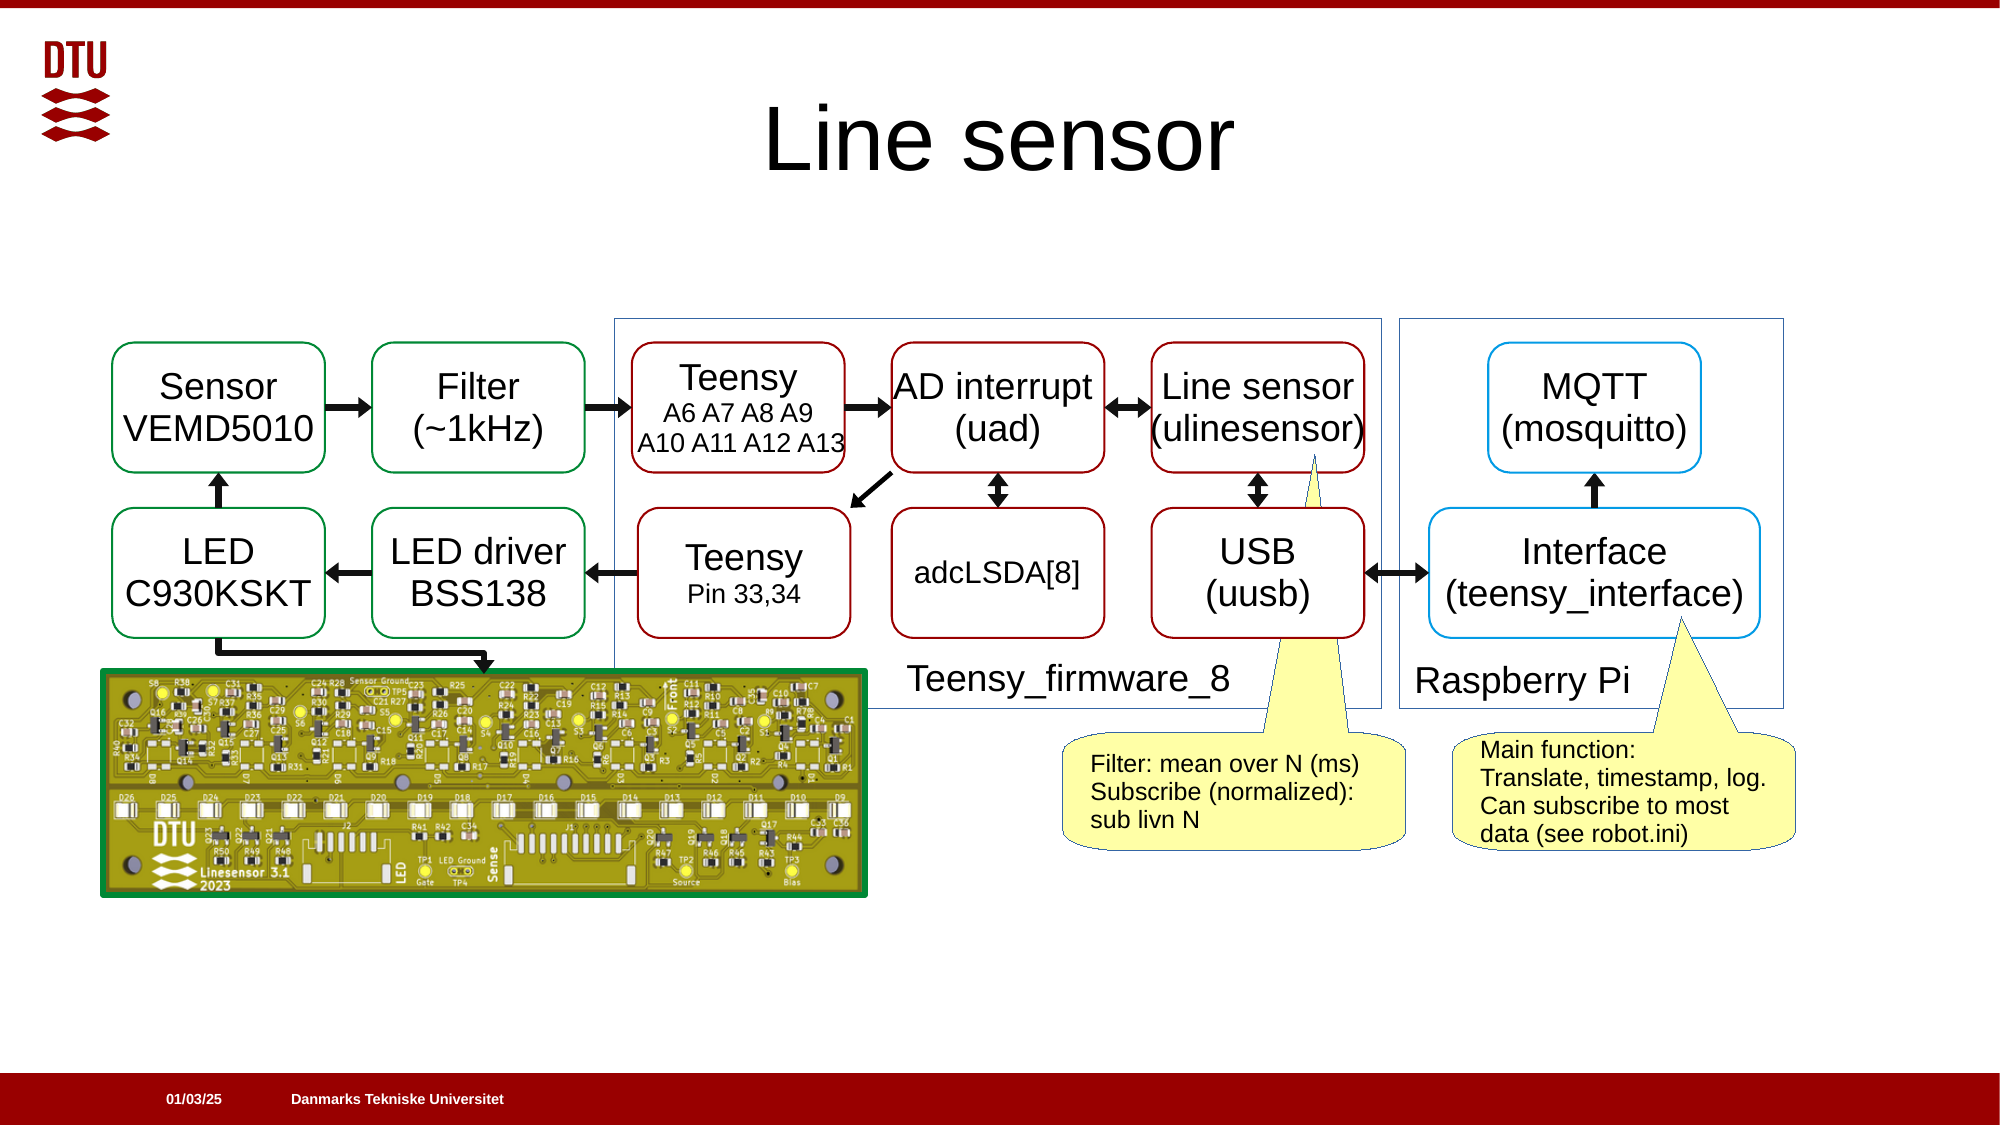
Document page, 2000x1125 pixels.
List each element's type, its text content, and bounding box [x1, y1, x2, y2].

title Line sensor [99, 44, 1900, 233]
text_box Filter: mean over N (ms) Subscribe (normalized): sub livn N [1062, 638, 1406, 851]
text_box LED driver BSS138 [372, 507, 585, 638]
text_box Sensor VEMD5010 [112, 342, 325, 473]
text_box Teensy A6 A7 A8 A9 A10 A11 A12 A13 [631, 342, 845, 473]
text_box Raspberry Pi [1399, 651, 1646, 709]
text_box AD interrupt (uad) [891, 342, 1105, 473]
text_box Main function: Translate, timestamp, log. Can subscribe to most data (see robot.ini) [1452, 616, 1796, 851]
text_box Filter (~1kHz) [372, 342, 585, 473]
text_box LED C930KSKT [112, 507, 325, 638]
picture [106, 673, 862, 892]
text_box Teensy Pin 33,34 [637, 507, 851, 638]
text_box MQTT (mosquitto) [1488, 342, 1701, 473]
text_box Teensy_firmware_8 [891, 649, 1247, 707]
text_box Line sensor (ulinesensor) [1151, 342, 1365, 473]
text_box Interface (teensy_interface) [1429, 507, 1760, 638]
text_box USB (uusb) [1151, 507, 1365, 638]
text_box adcLSDA[8] [891, 507, 1105, 638]
